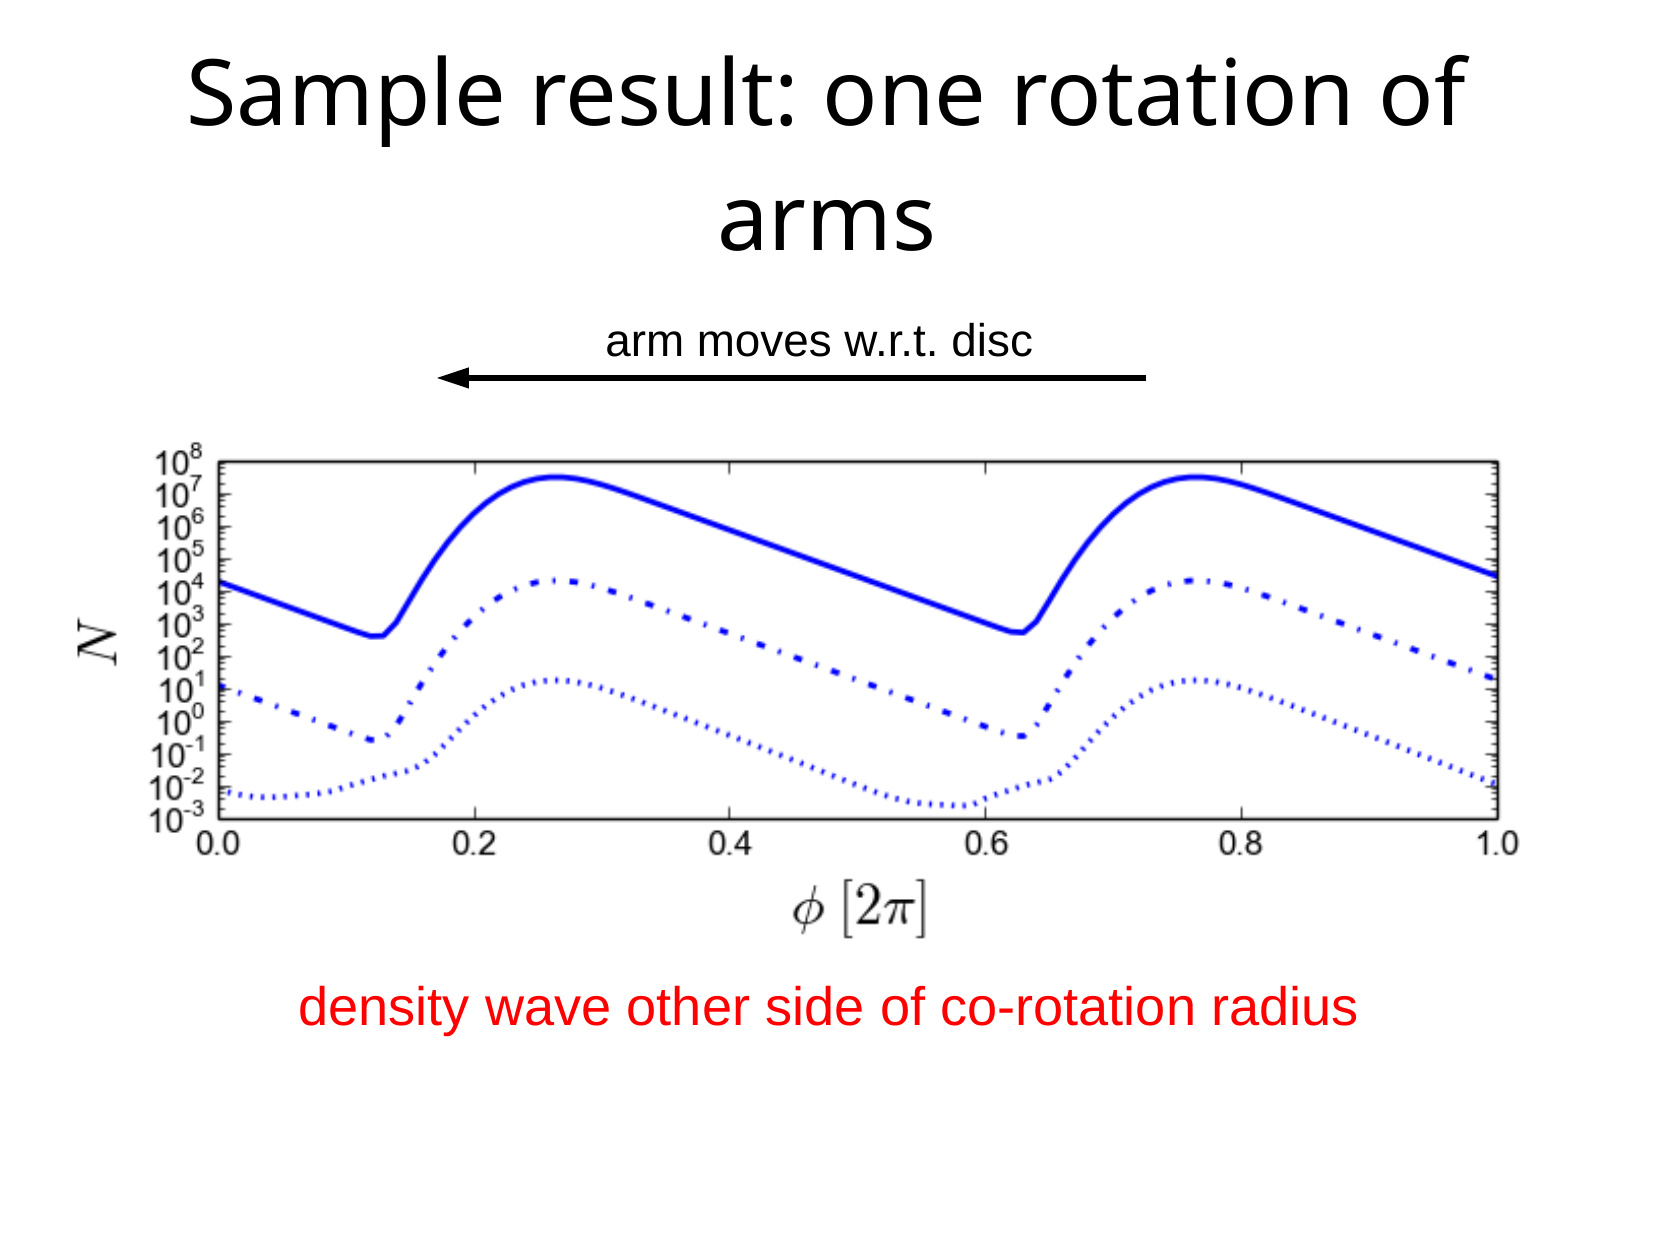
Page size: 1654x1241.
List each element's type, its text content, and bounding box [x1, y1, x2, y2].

picture [11, 256, 1654, 1016]
text_box arm moves w.r.t. disc [590, 307, 1063, 425]
text_box density wave other side of co-rotation radius [283, 968, 1418, 1110]
title Sample result: one rotation of arms [82, 49, 1571, 257]
